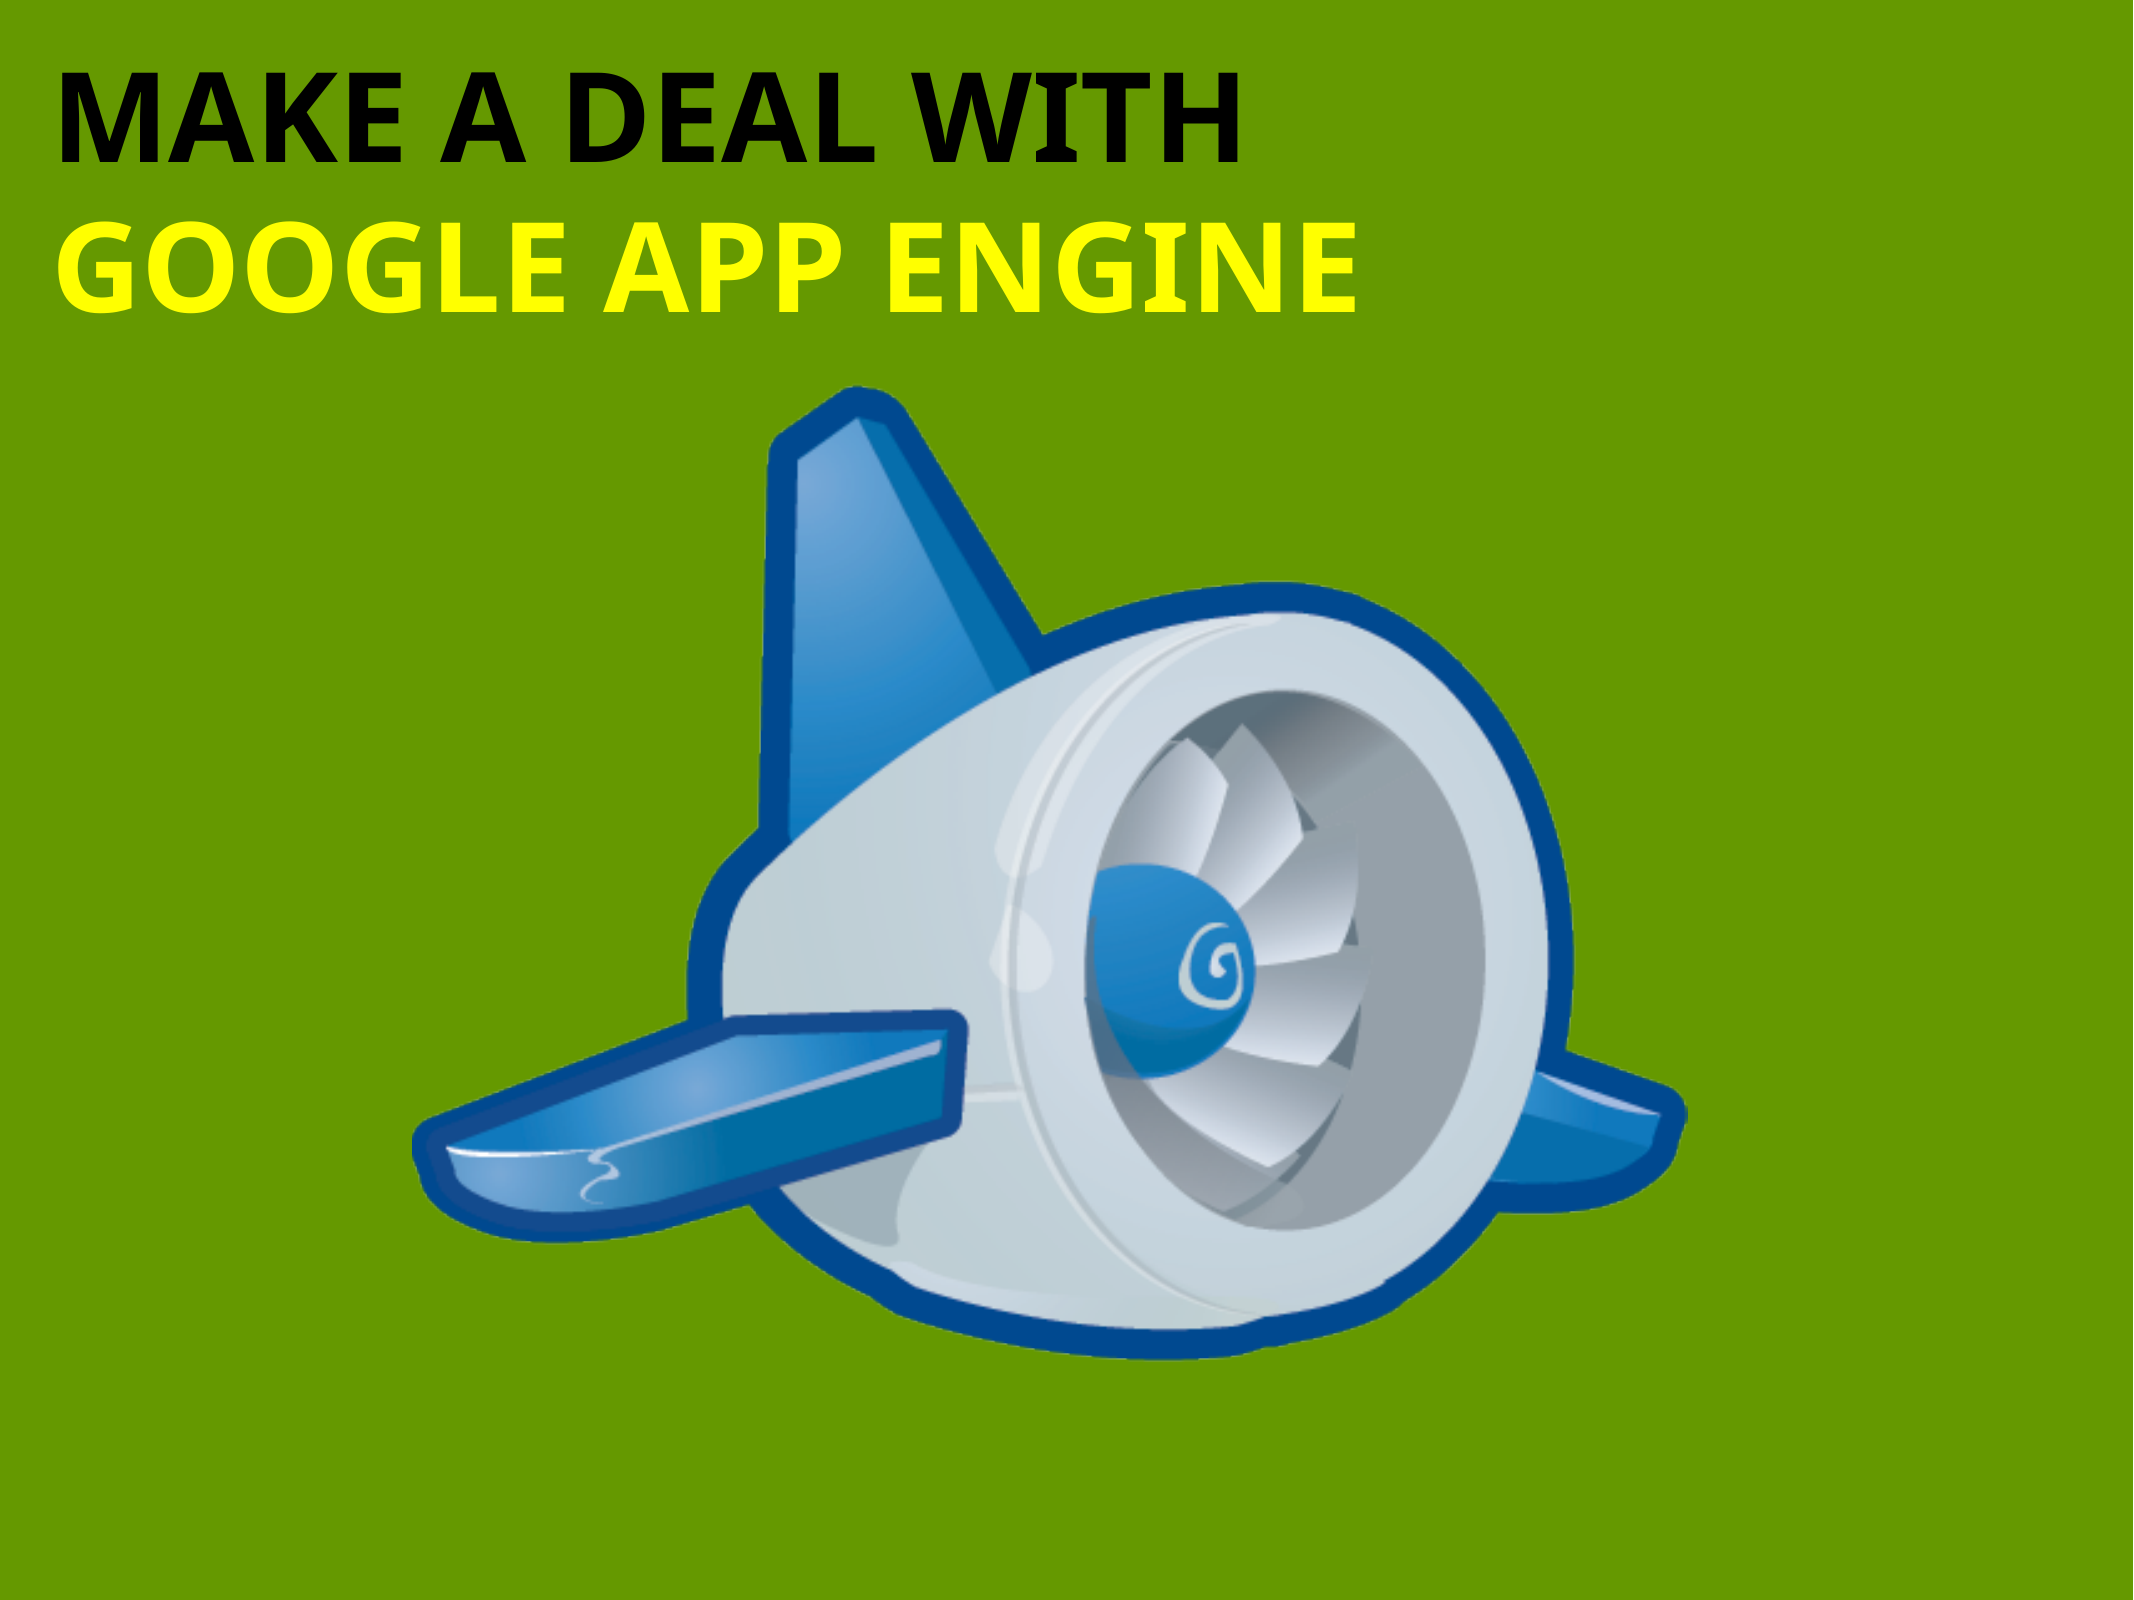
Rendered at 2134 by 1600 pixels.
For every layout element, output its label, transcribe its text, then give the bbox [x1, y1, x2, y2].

text_box MAKE A DEAL WITH GOOGLE APP ENGINE [41, 37, 2063, 413]
picture [412, 268, 1688, 1544]
